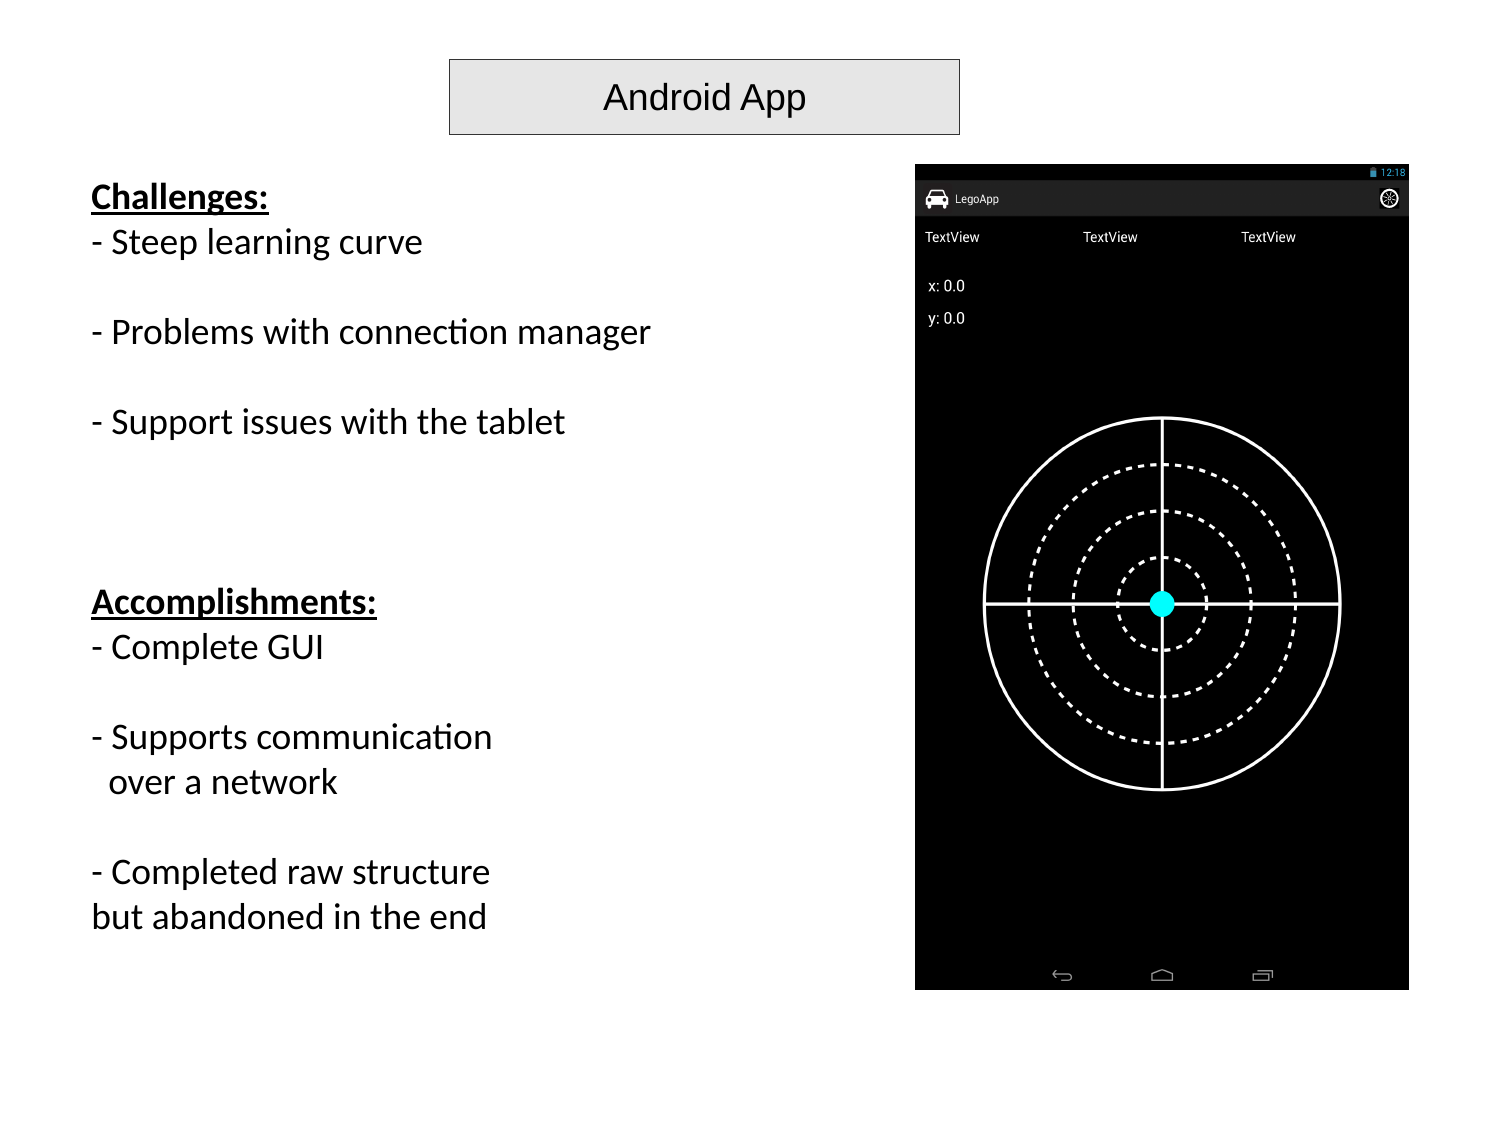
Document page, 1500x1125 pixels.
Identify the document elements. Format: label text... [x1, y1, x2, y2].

text_box Android App [449, 59, 960, 135]
picture [915, 164, 1409, 990]
text_box Challenges: - Steep learning curve - Problems with connection manager - Support issues with the tablet Accomplishments: - Complete GUI - Supports communication over a network - Completed raw structure but abandoned in the end [76, 164, 795, 990]
